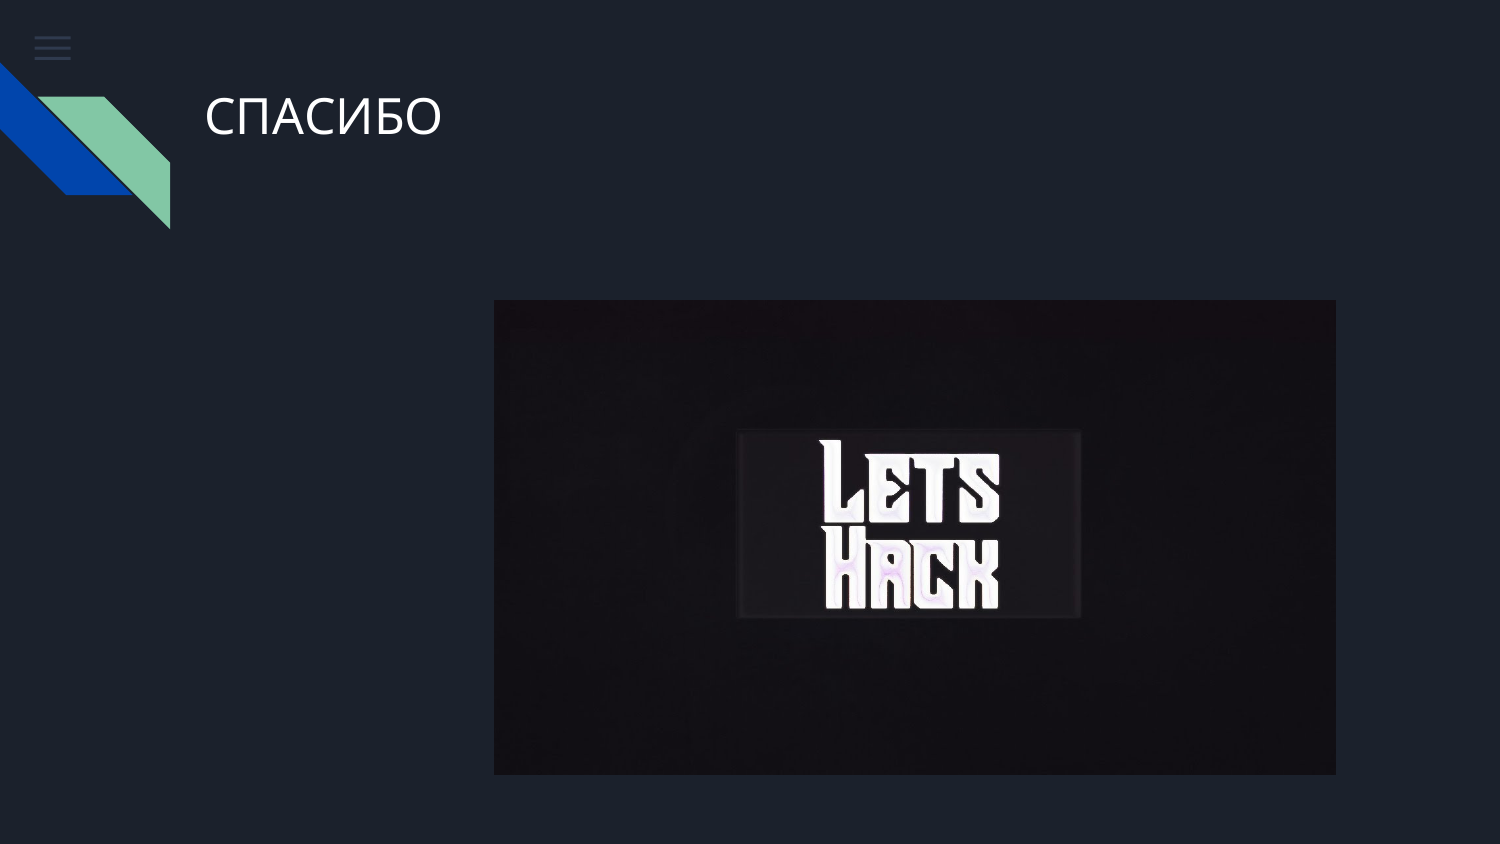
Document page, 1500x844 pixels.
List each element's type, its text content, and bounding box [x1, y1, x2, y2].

title СПАСИБО [189, 69, 692, 183]
picture [494, 300, 1336, 775]
